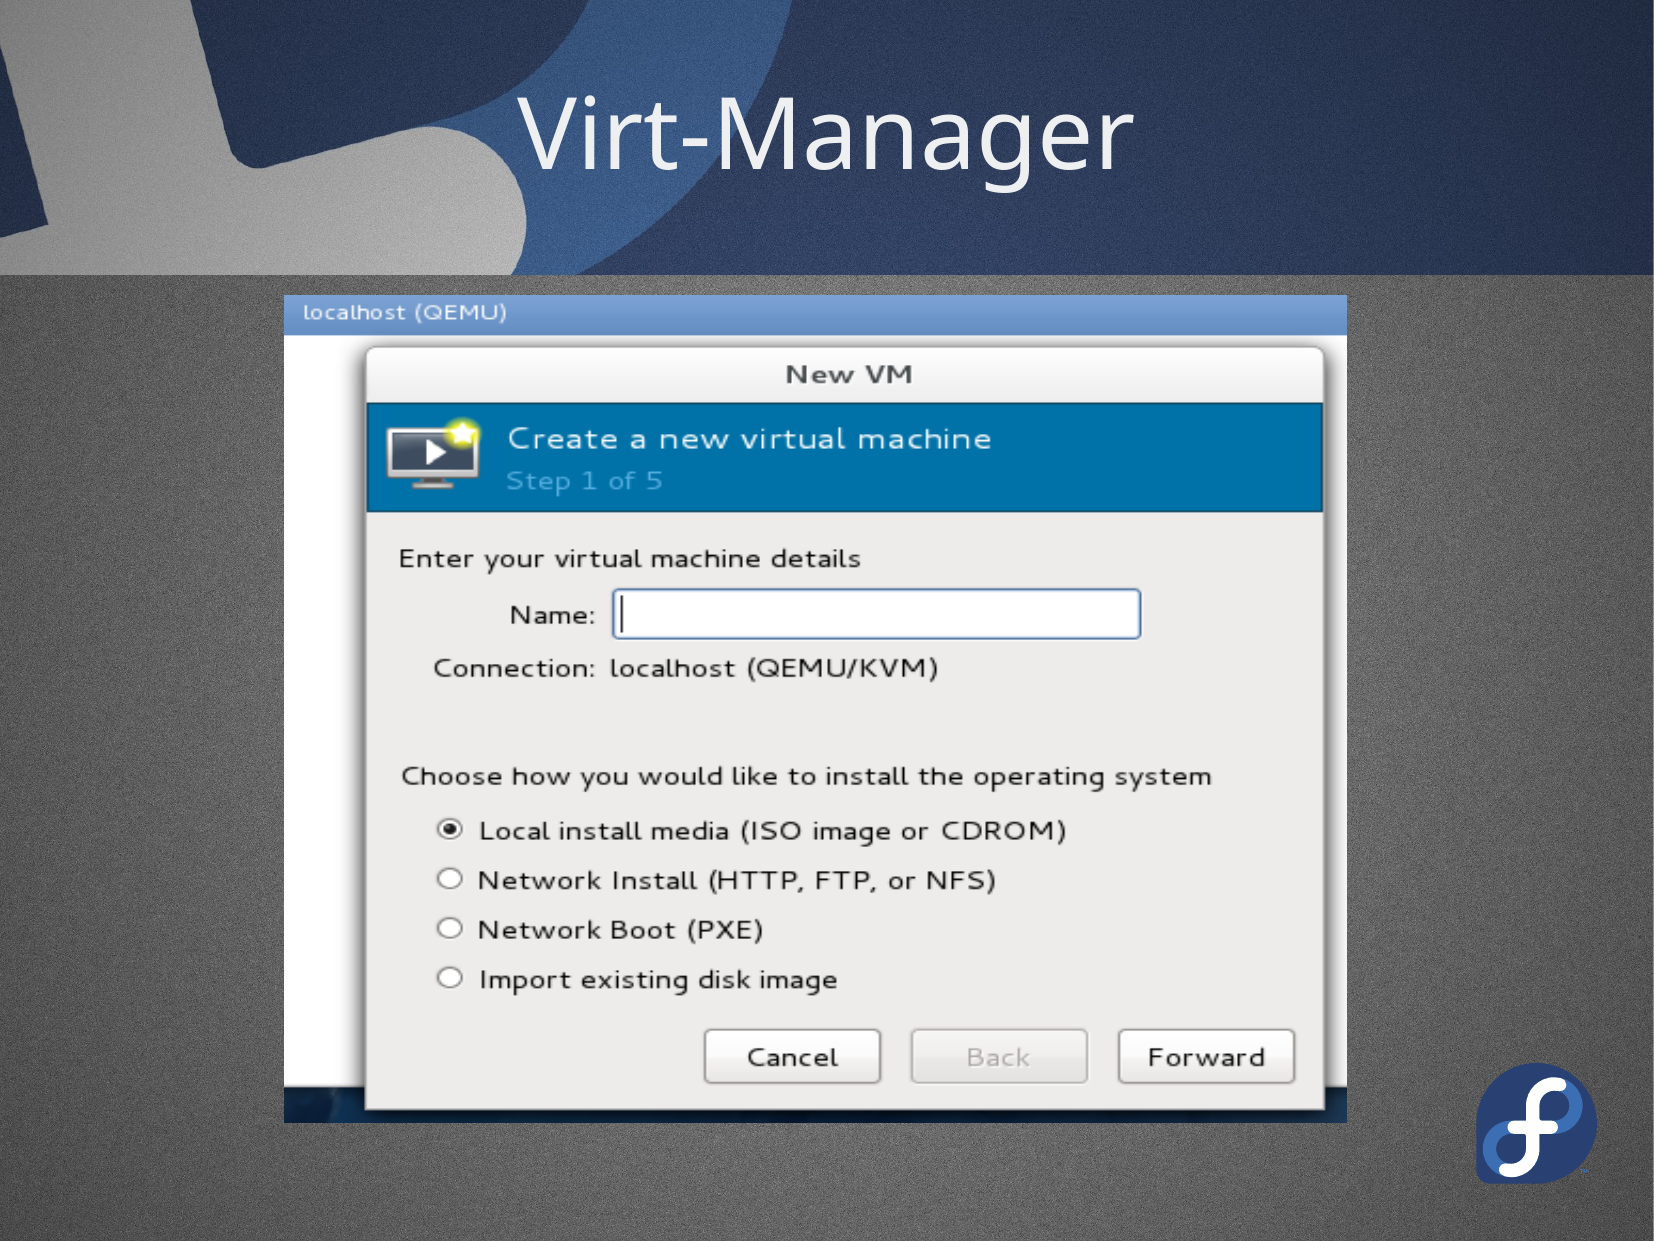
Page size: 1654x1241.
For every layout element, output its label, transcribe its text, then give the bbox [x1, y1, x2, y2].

text_box Virt-Manager [88, 29, 1565, 237]
picture [0, 0, 1654, 1241]
